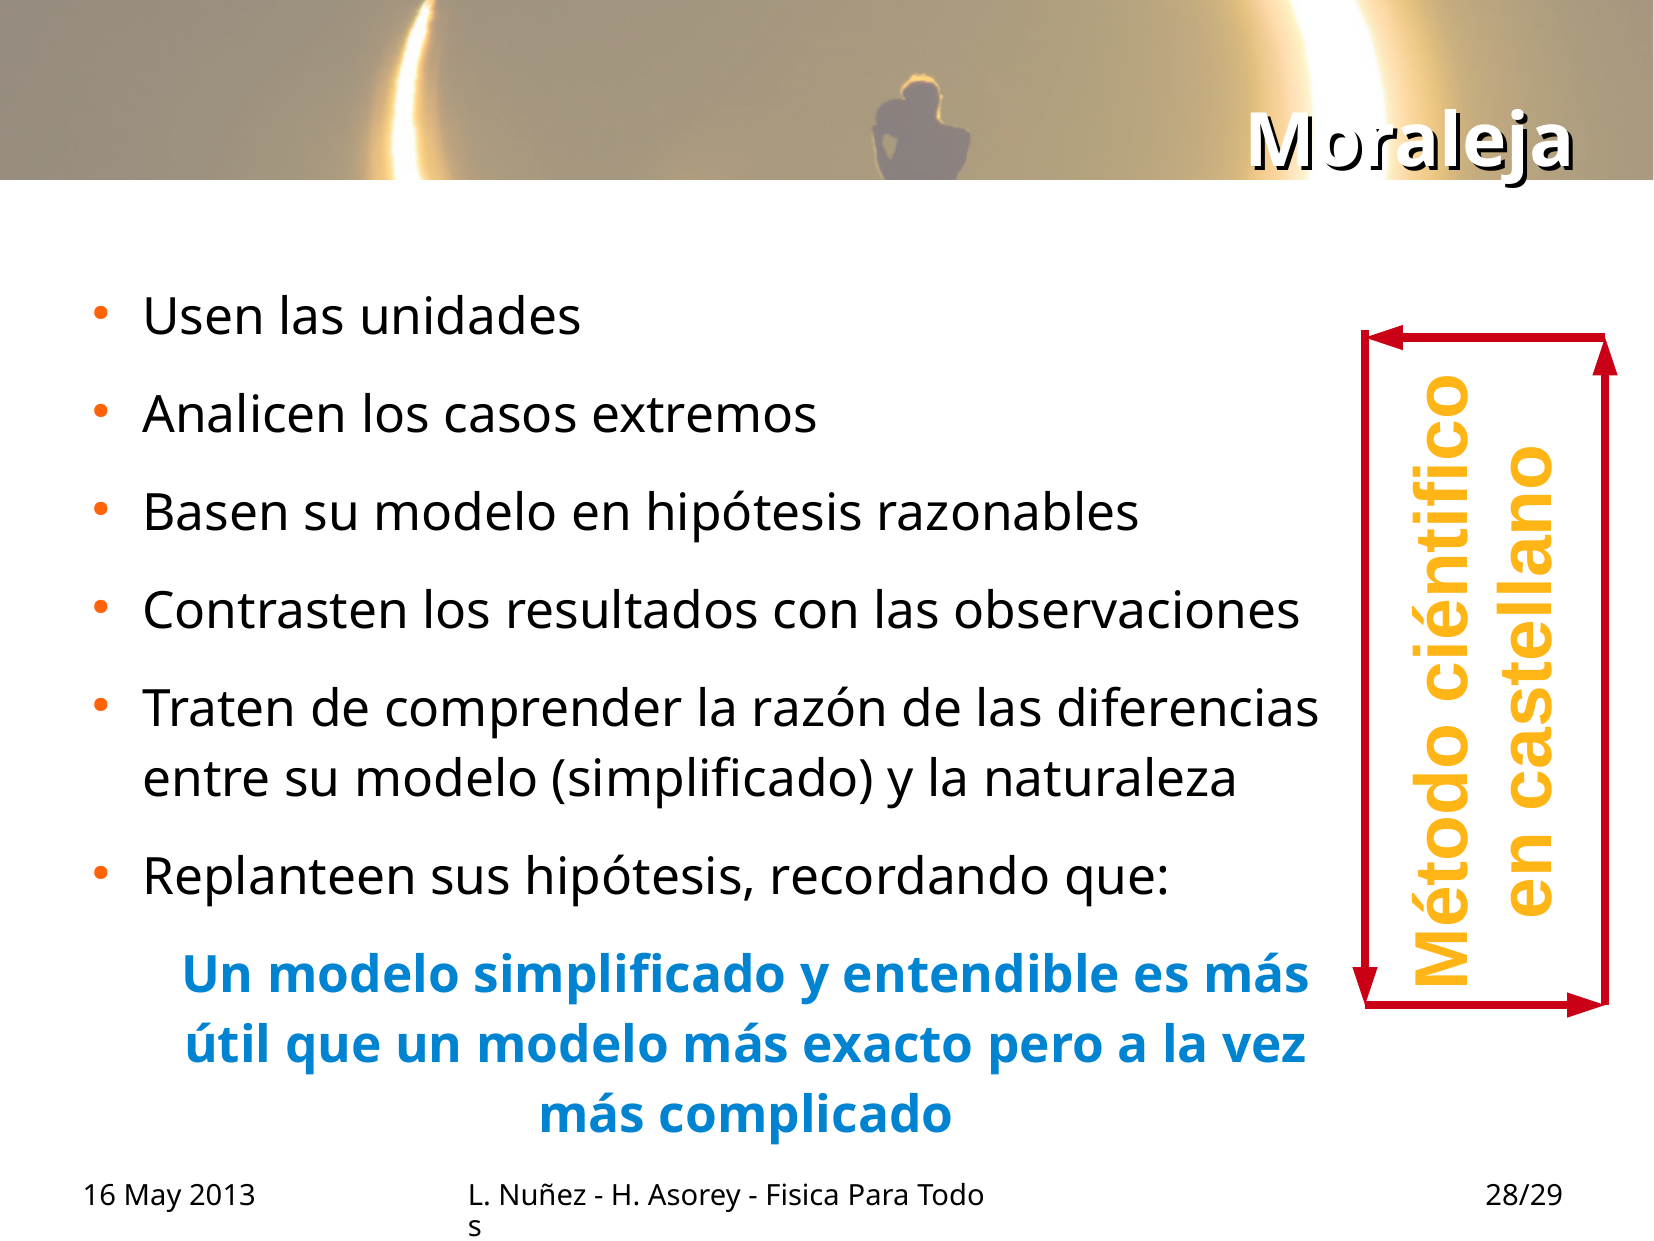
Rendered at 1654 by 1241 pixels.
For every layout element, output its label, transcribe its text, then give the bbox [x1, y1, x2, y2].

title Moraleja [86, 49, 1576, 226]
picture [0, 0, 1654, 180]
text_box Método ciéntifico en castellano [1392, 337, 1576, 1006]
list Usen las unidades Analicen los casos extremos Basen su modelo en hipótesis razonables Contrasten los resultados con las observaciones Traten de comprender la razón de las diferencias entre su modelo (simplificado) y la naturaleza Replanteen sus hipótesis, recordando que: Un modelo simplificado y entendible es más útil que un modelo más exacto pero a la vez más complicado [75, 279, 1351, 1165]
